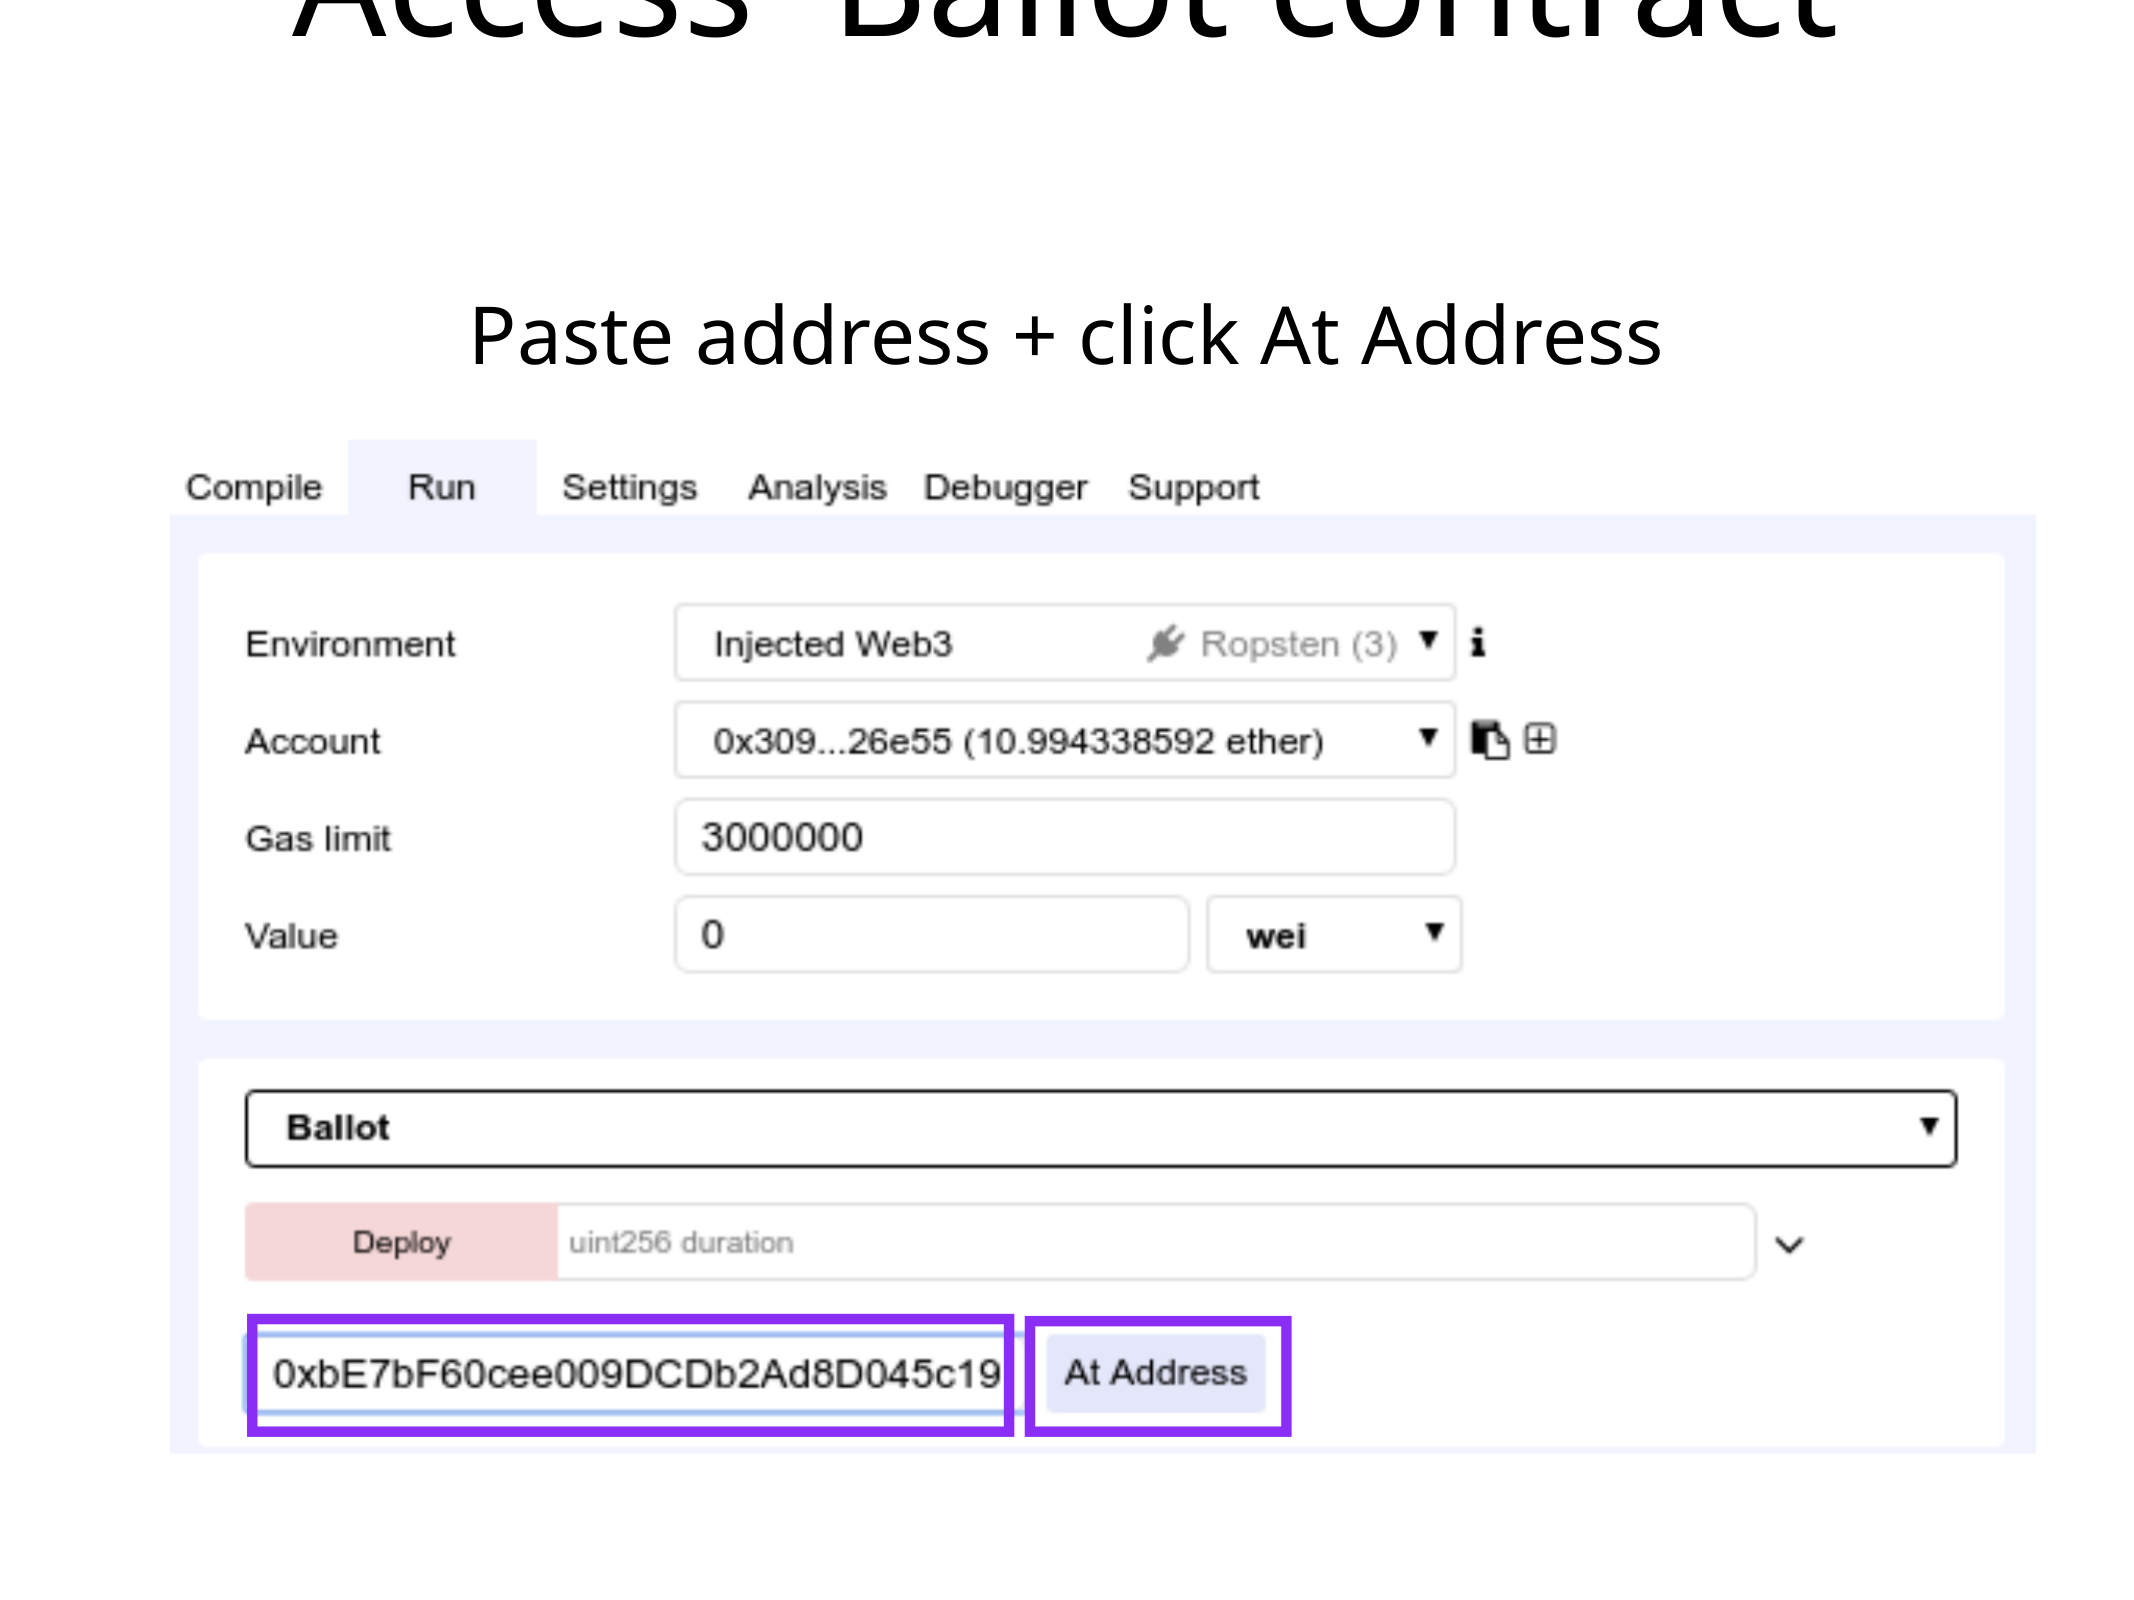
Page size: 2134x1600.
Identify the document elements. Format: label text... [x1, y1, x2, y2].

picture [99, 421, 2109, 1487]
title Access Ballot contract [69, 0, 2064, 423]
subtitle Paste address + click At Address ( when dependencies.js is the active file ) [112, 277, 2021, 421]
